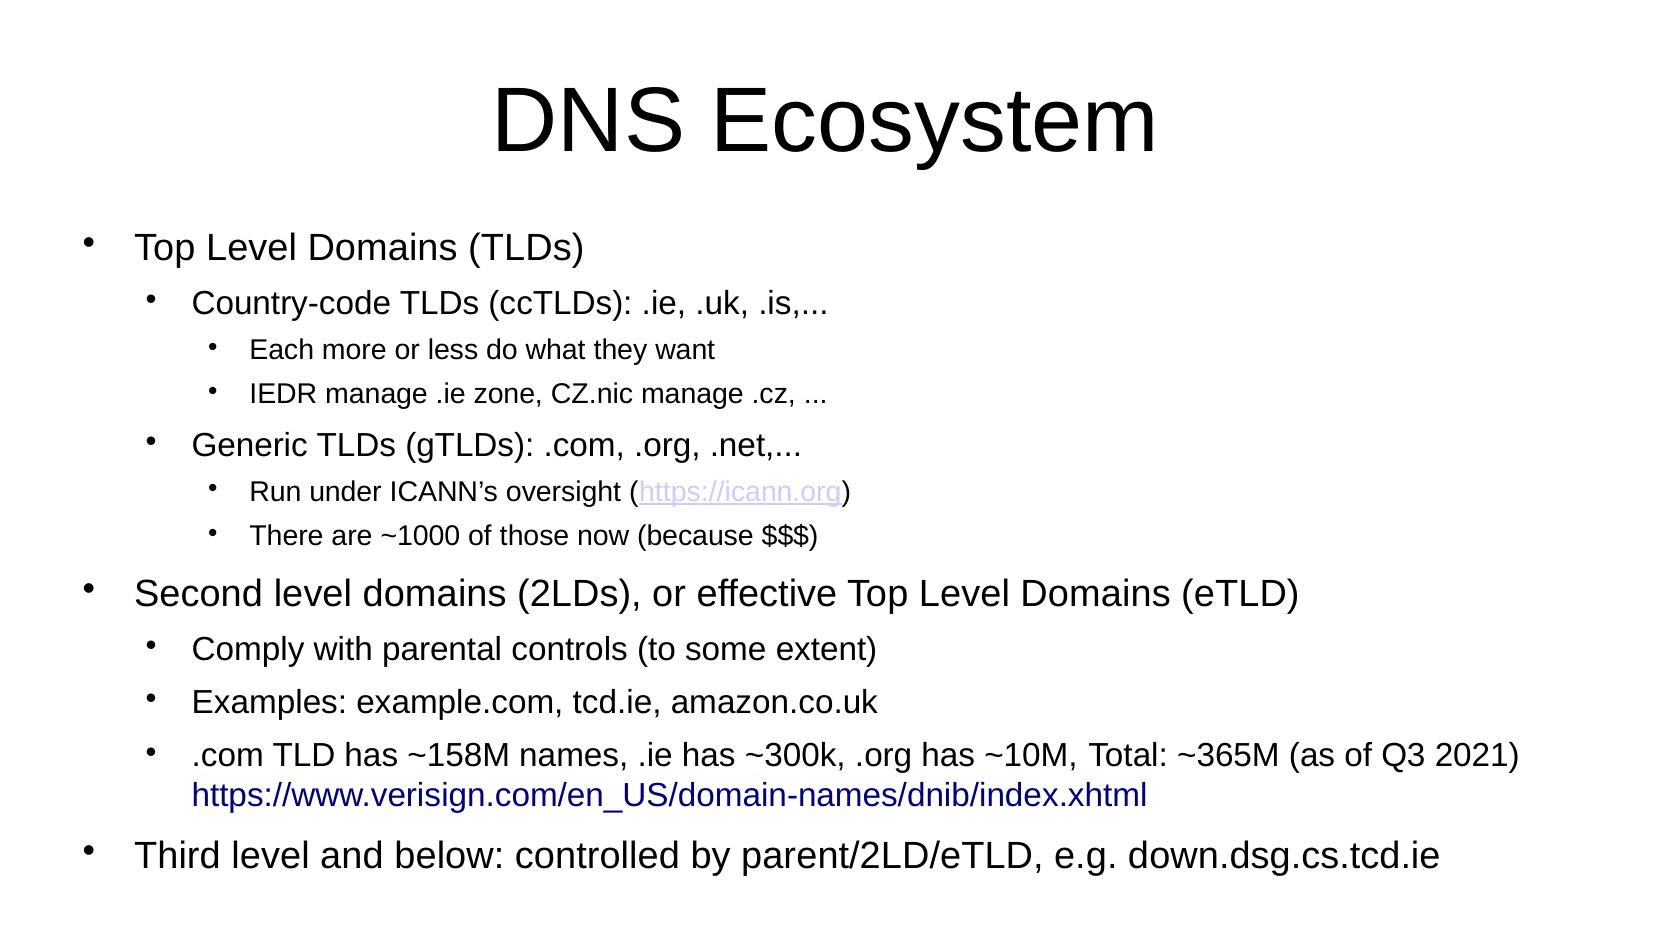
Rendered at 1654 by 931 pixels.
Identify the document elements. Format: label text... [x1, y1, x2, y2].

list Top Level Domains (TLDs) Country-code TLDs (ccTLDs): .ie, .uk, .is,... Each more or less do what they want IEDR manage .ie zone, CZ.nic manage .cz, ... Generic TLDs (gTLDs): .com, .org, .net,... Run under ICANN’s oversight (https://icann.org) There are ~1000 of those now (because $$$) Second level domains (2LDs), or effective Top Level Domains (eTLD) Comply with parental controls (to some extent) Examples: example.com, tcd.ie, amazon.co.uk .com TLD has ~158M names, .ie has ~300k, .org has ~10M, Total: ~365M (as of Q3 2021) https://www.verisign.com/en_US/domain-names/dnib/index.xhtml Third level and below: controlled by parent/2LD/eTLD, e.g. down.dsg.cs.tcd.ie [82, 217, 1570, 877]
title DNS Ecosystem [82, 37, 1570, 192]
